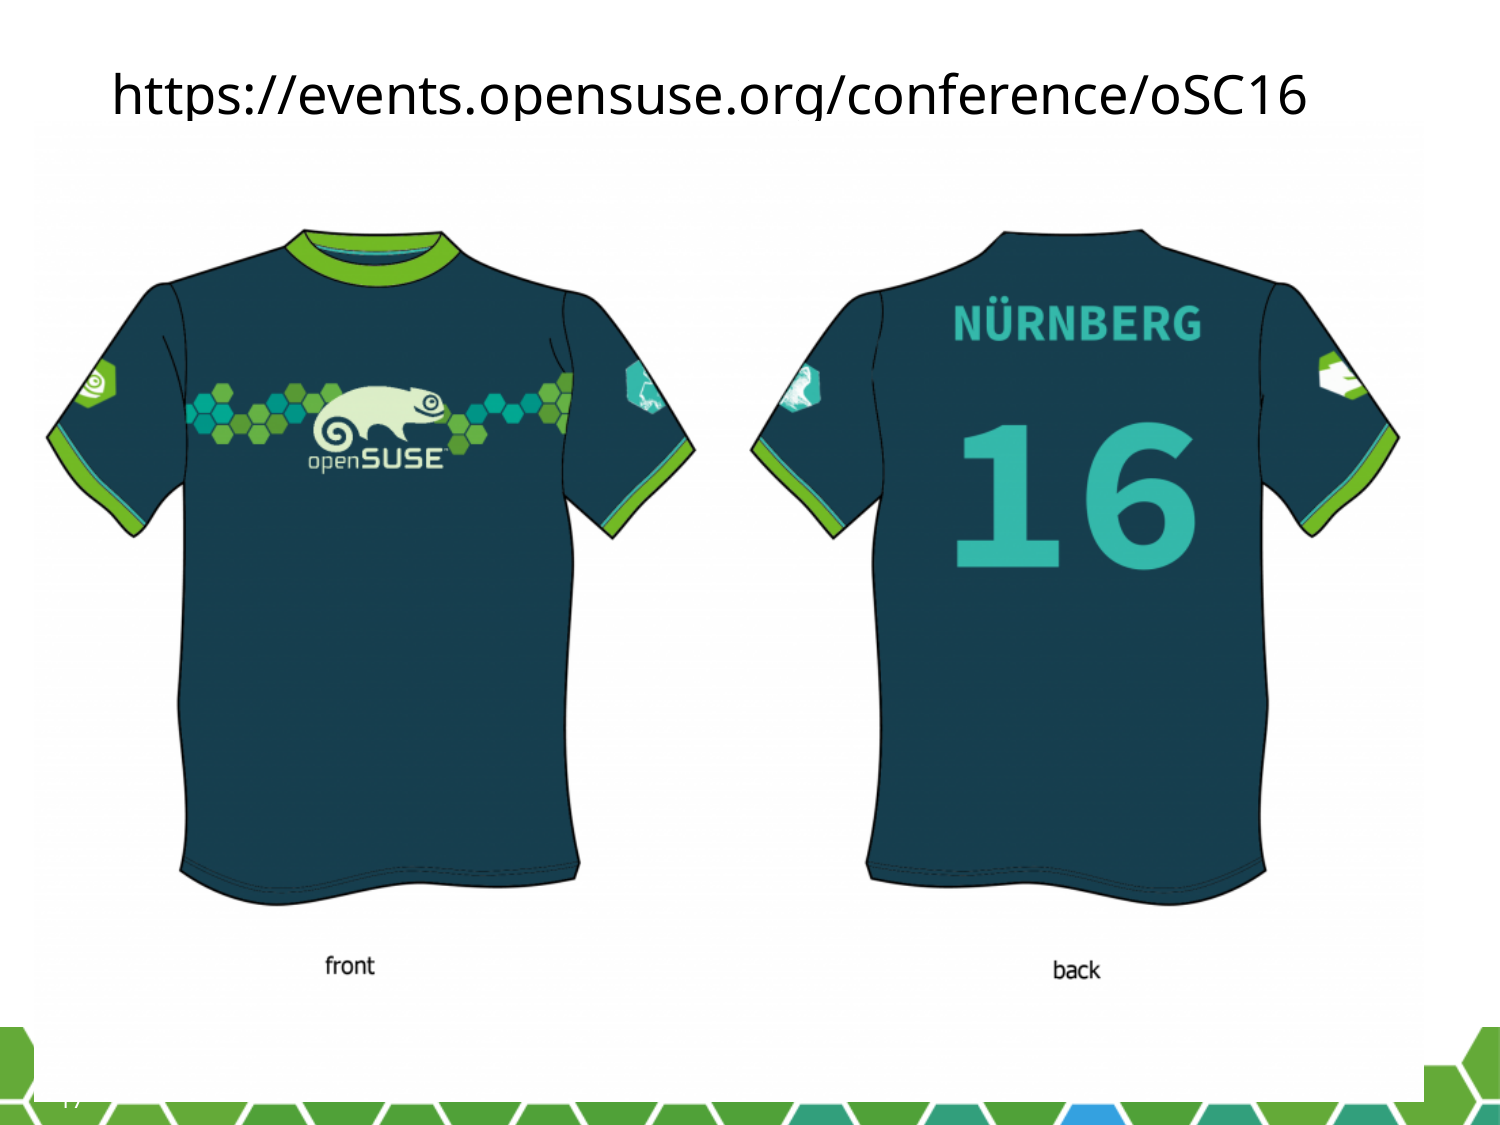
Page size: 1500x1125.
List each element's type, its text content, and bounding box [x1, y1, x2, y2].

picture [0, 121, 1500, 1125]
title https://events.opensuse.org/conference/oSC16 [111, 10, 1419, 121]
